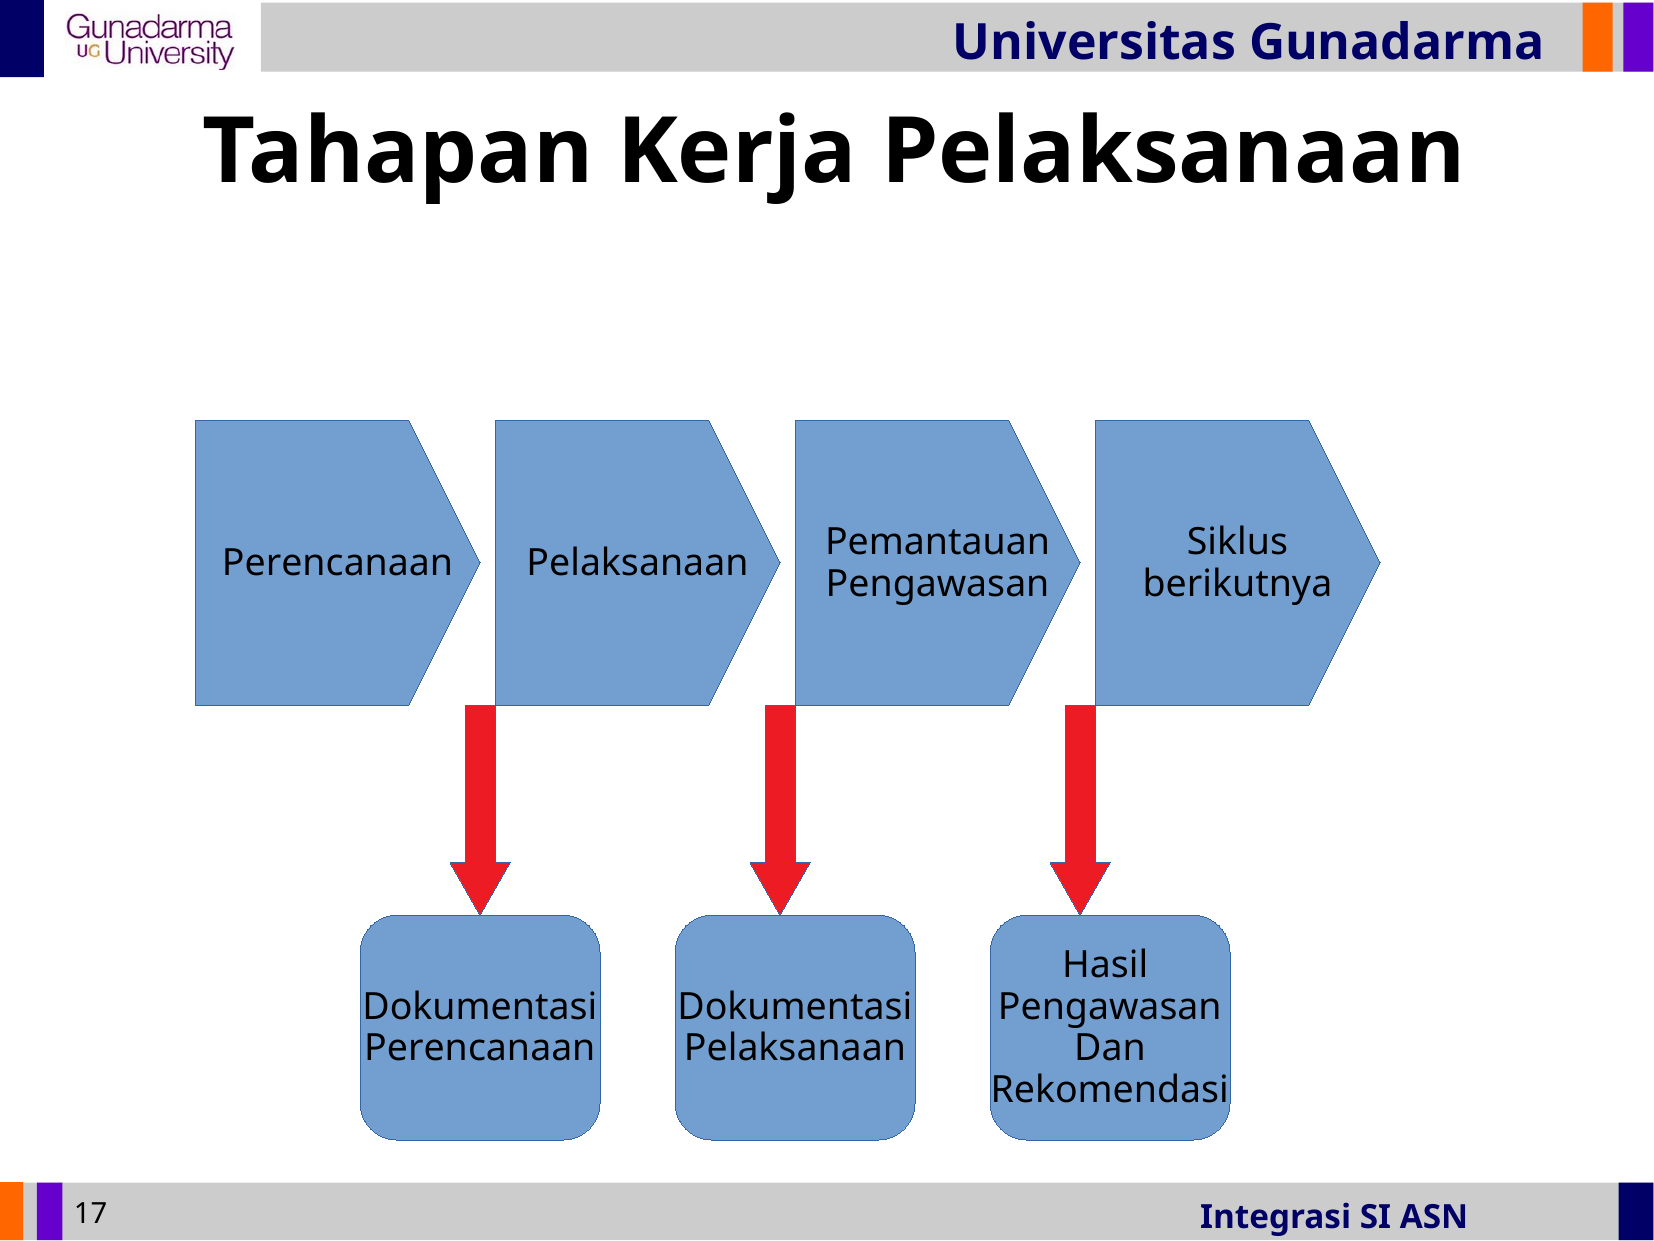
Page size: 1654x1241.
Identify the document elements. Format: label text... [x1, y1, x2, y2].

text_box [1050, 705, 1111, 915]
text_box Siklus berikutnya [1095, 420, 1381, 706]
text_box [750, 705, 811, 915]
text_box Perencanaan [195, 420, 481, 706]
text_box Hasil Pengawasan Dan Rekomendasi [990, 915, 1231, 1141]
picture [65, 0, 235, 70]
title Tahapan Kerja Pelaksanaan [78, 84, 1591, 211]
text_box Pemantauan Pengawasan [795, 420, 1081, 706]
text_box Dokumentasi Perencanaan [360, 915, 601, 1141]
text_box Dokumentasi Pelaksanaan [675, 915, 916, 1141]
text_box Pelaksanaan [495, 420, 781, 706]
text_box [450, 705, 511, 915]
